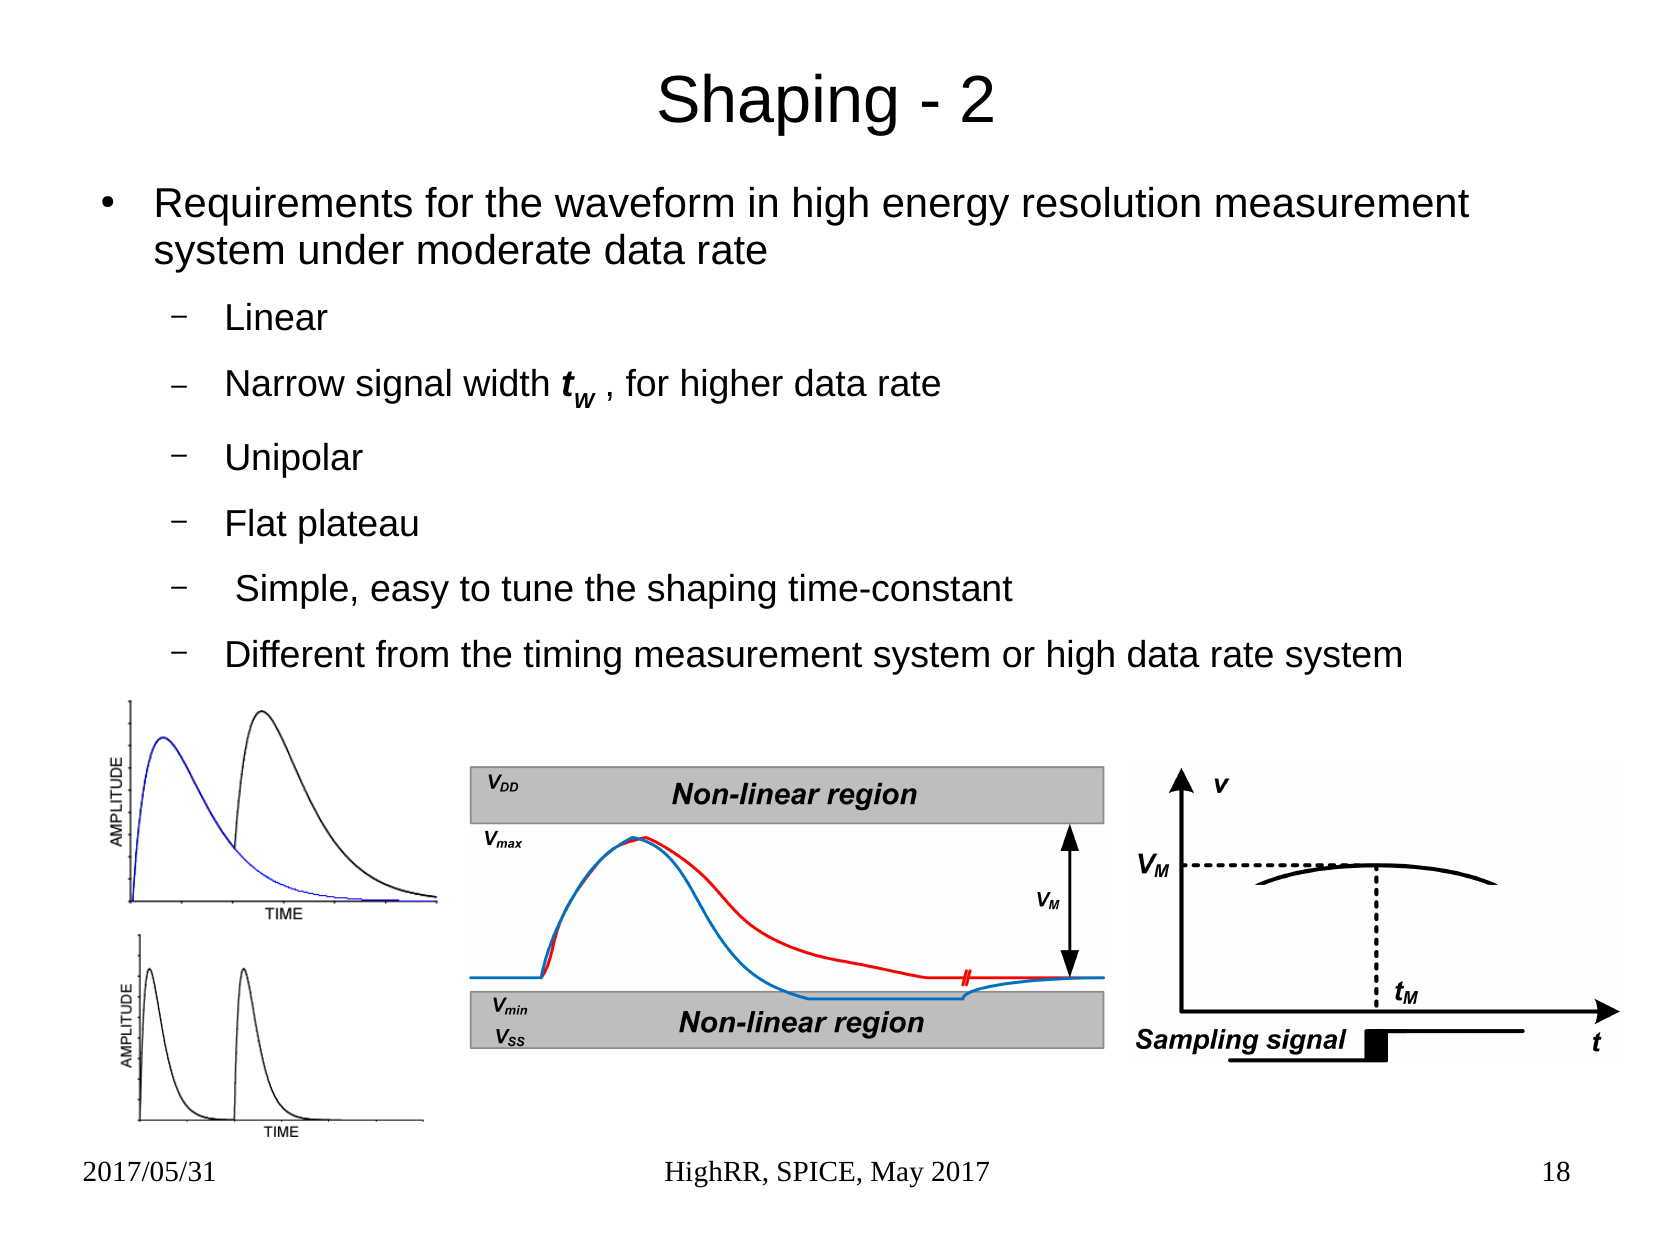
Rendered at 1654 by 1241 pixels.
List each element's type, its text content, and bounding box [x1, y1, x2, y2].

picture [469, 766, 1105, 1051]
picture [80, 687, 451, 1141]
title Shaping - 2 [82, 49, 1571, 151]
list Requirements for the waveform in high energy resolution measurement system under moderate data rate Linear Narrow signal width tW , for higher data rate Unipolar Flat plateau Simple, easy to tune the shaping time-constant Different from the timing measurement system or high data rate system [82, 180, 1571, 1141]
picture [1134, 763, 1620, 1063]
